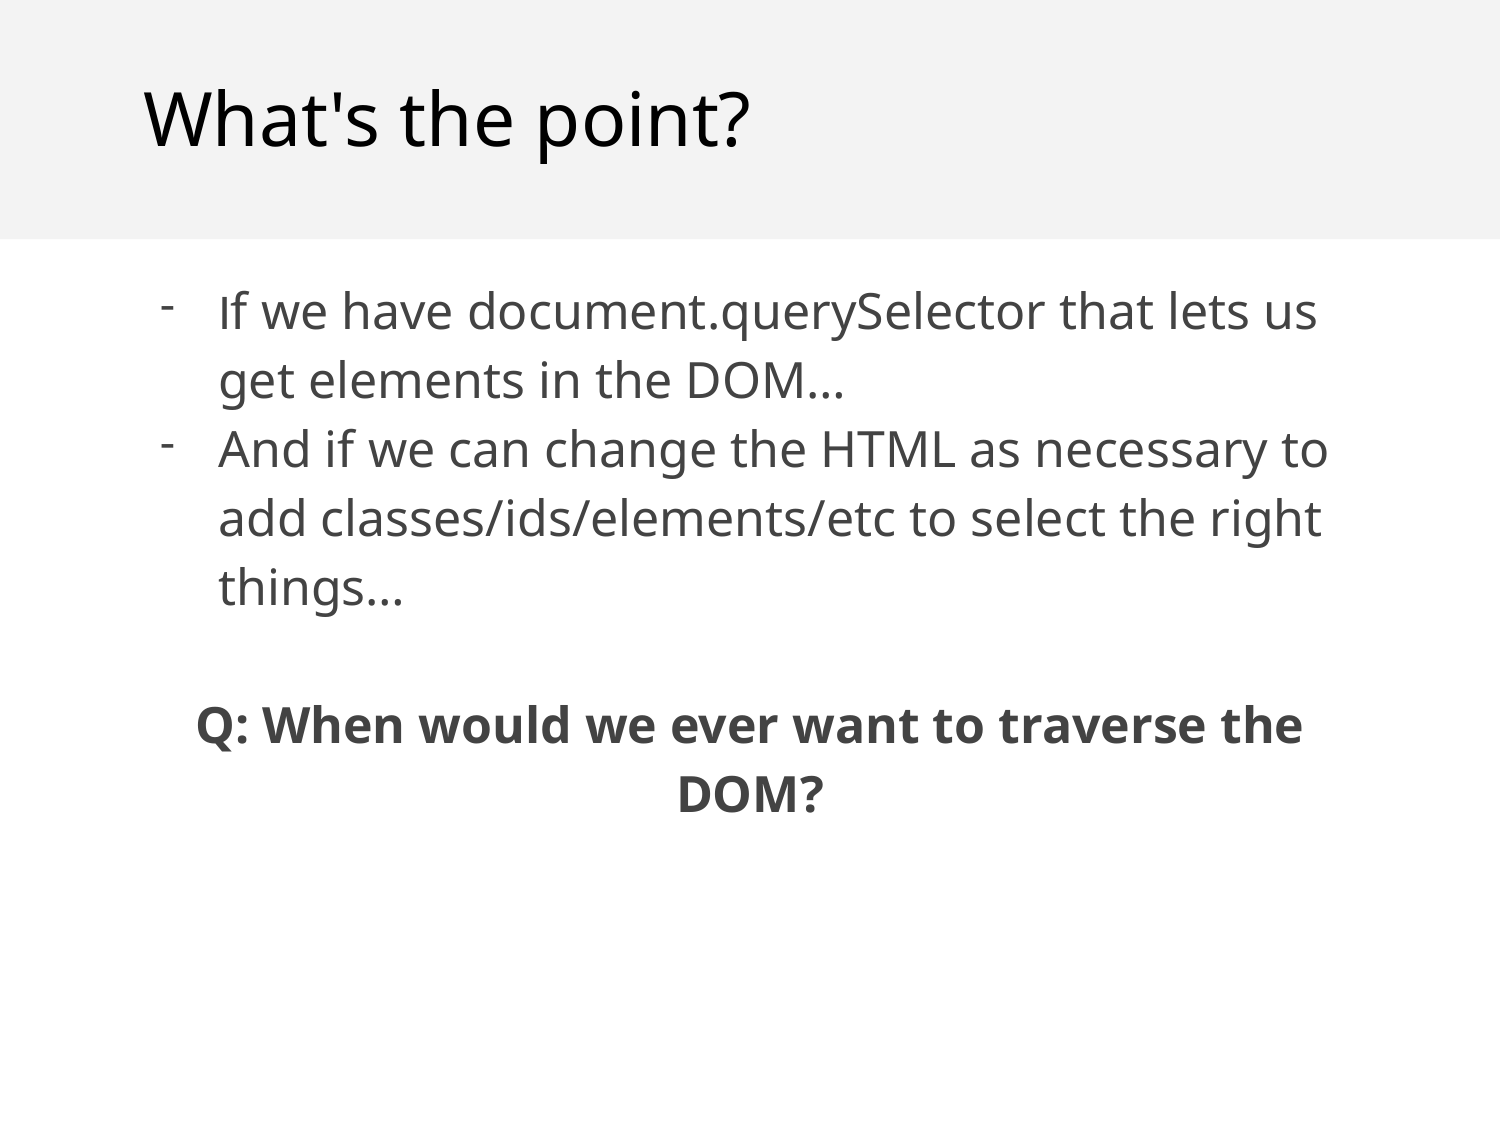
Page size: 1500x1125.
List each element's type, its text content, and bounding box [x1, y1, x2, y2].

title What's the point? [128, 56, 1372, 183]
list If we have document.querySelector that lets us get elements in the DOM… And if we can change the HTML as necessary to add classes/ids/elements/etc to select the right things… Q: When would we ever want to traverse the DOM? [128, 255, 1372, 1004]
